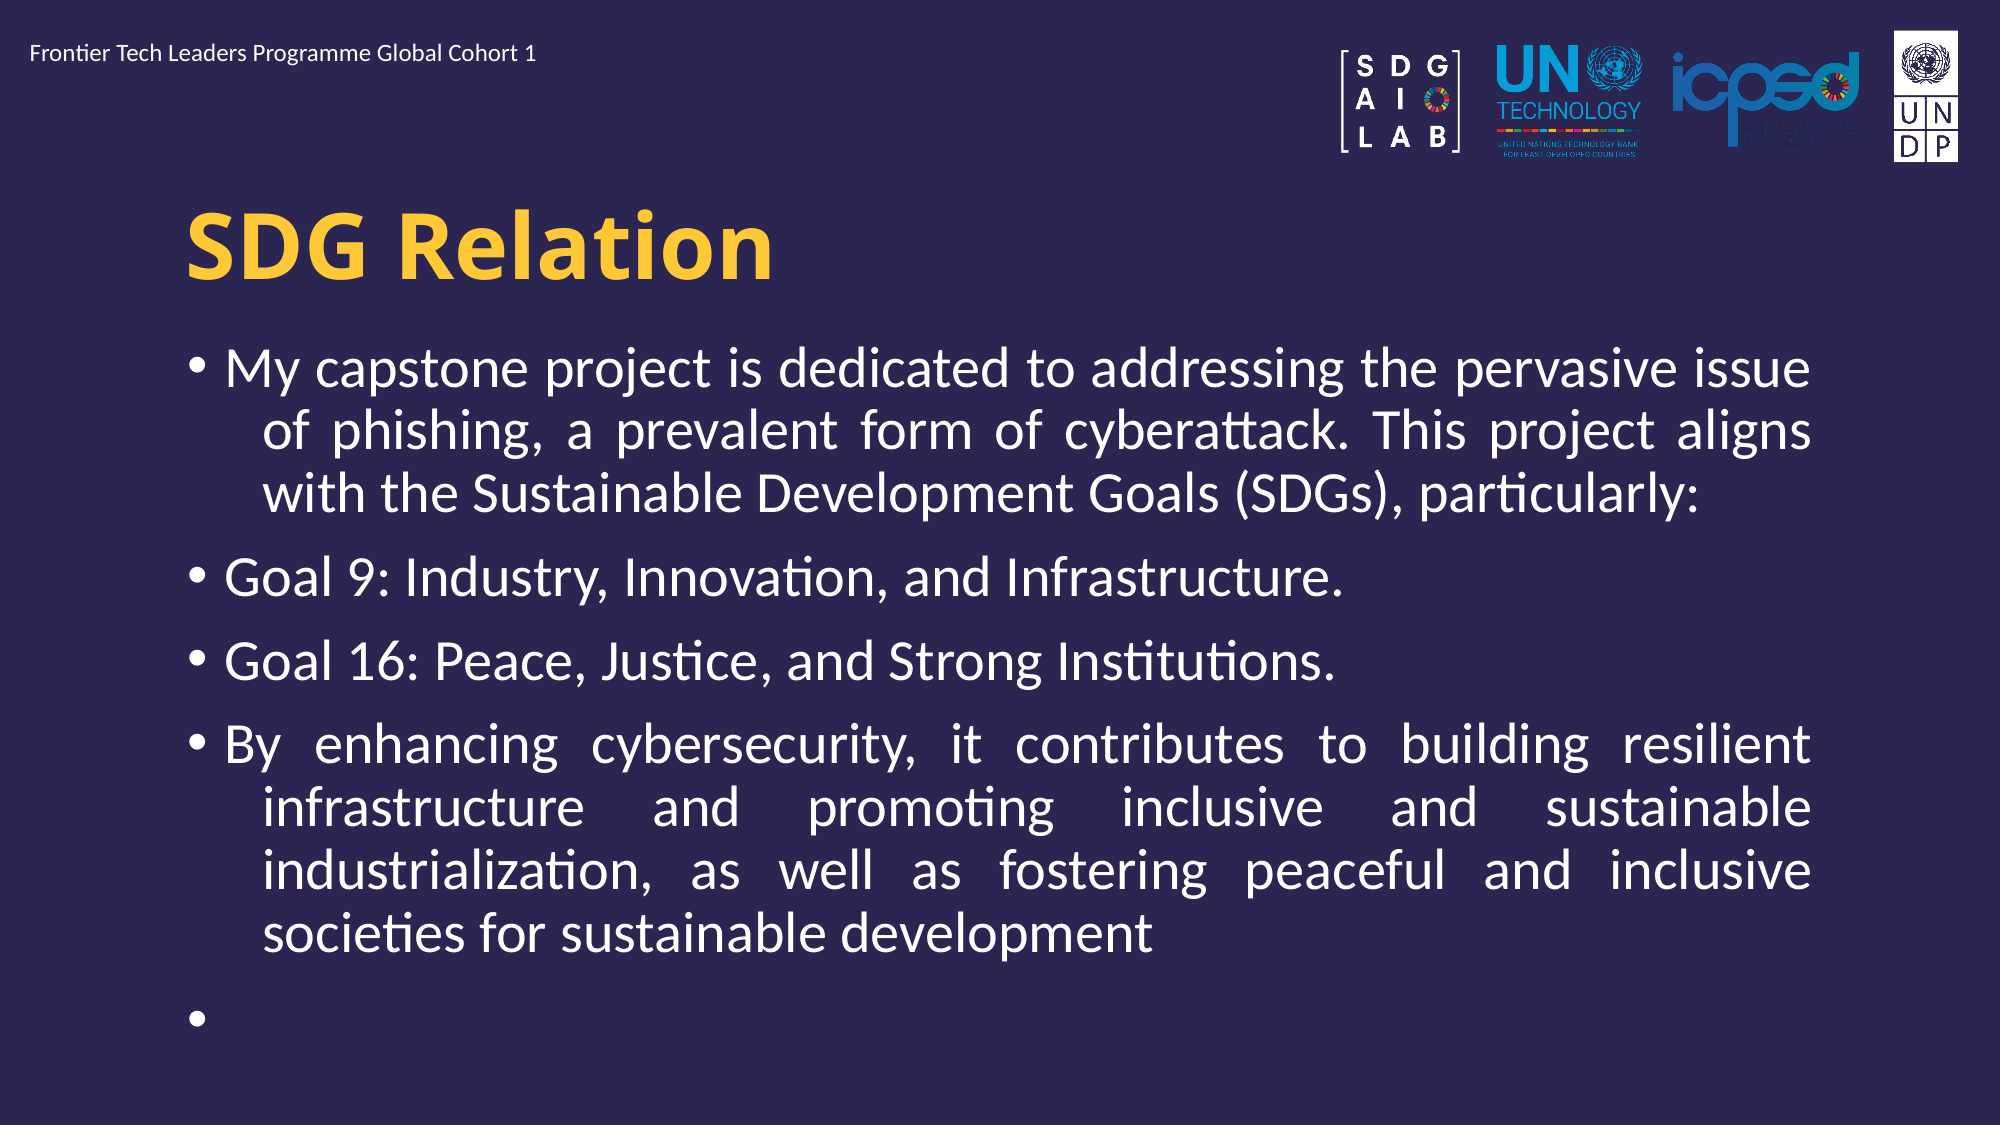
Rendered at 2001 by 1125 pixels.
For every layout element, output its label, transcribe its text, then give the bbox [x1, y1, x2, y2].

title SDG Relation [170, 174, 1830, 326]
list My capstone project is dedicated to addressing the pervasive issue of phishing, a prevalent form of cyberattack. This project aligns with the Sustainable Development Goals (SDGs), particularly: Goal 9: Industry, Innovation, and Infrastructure. Goal 16: Peace, Justice, and Strong Institutions. By enhancing cybersecurity, it contributes to building resilient infrastructure and promoting inclusive and sustainable industrialization, as well as fostering peaceful and inclusive societies for sustainable development [172, 329, 1828, 1014]
text_box Frontier Tech Leaders Programme Global Cohort 1 [14, 29, 846, 75]
